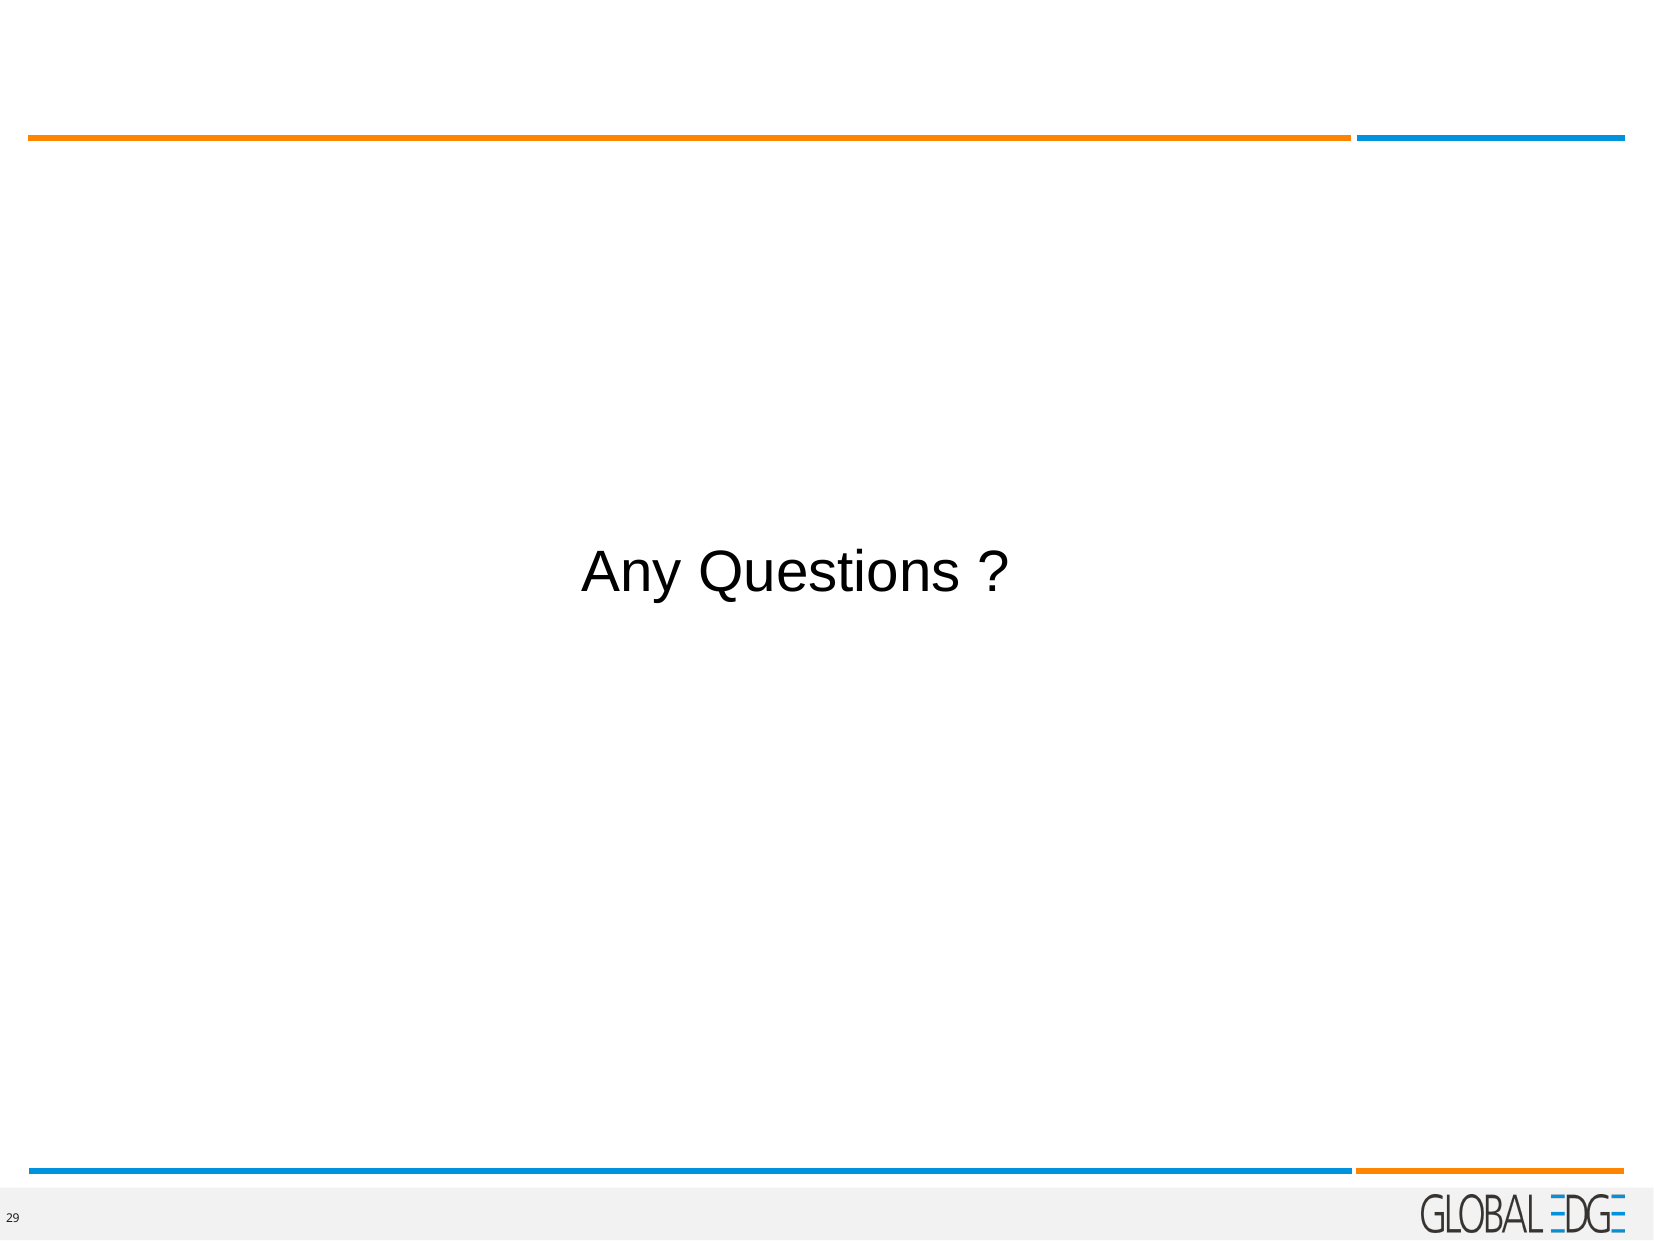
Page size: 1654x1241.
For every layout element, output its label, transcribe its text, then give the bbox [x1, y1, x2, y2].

picture [1421, 1194, 1625, 1233]
text_box Any Questions ? [566, 531, 1026, 612]
